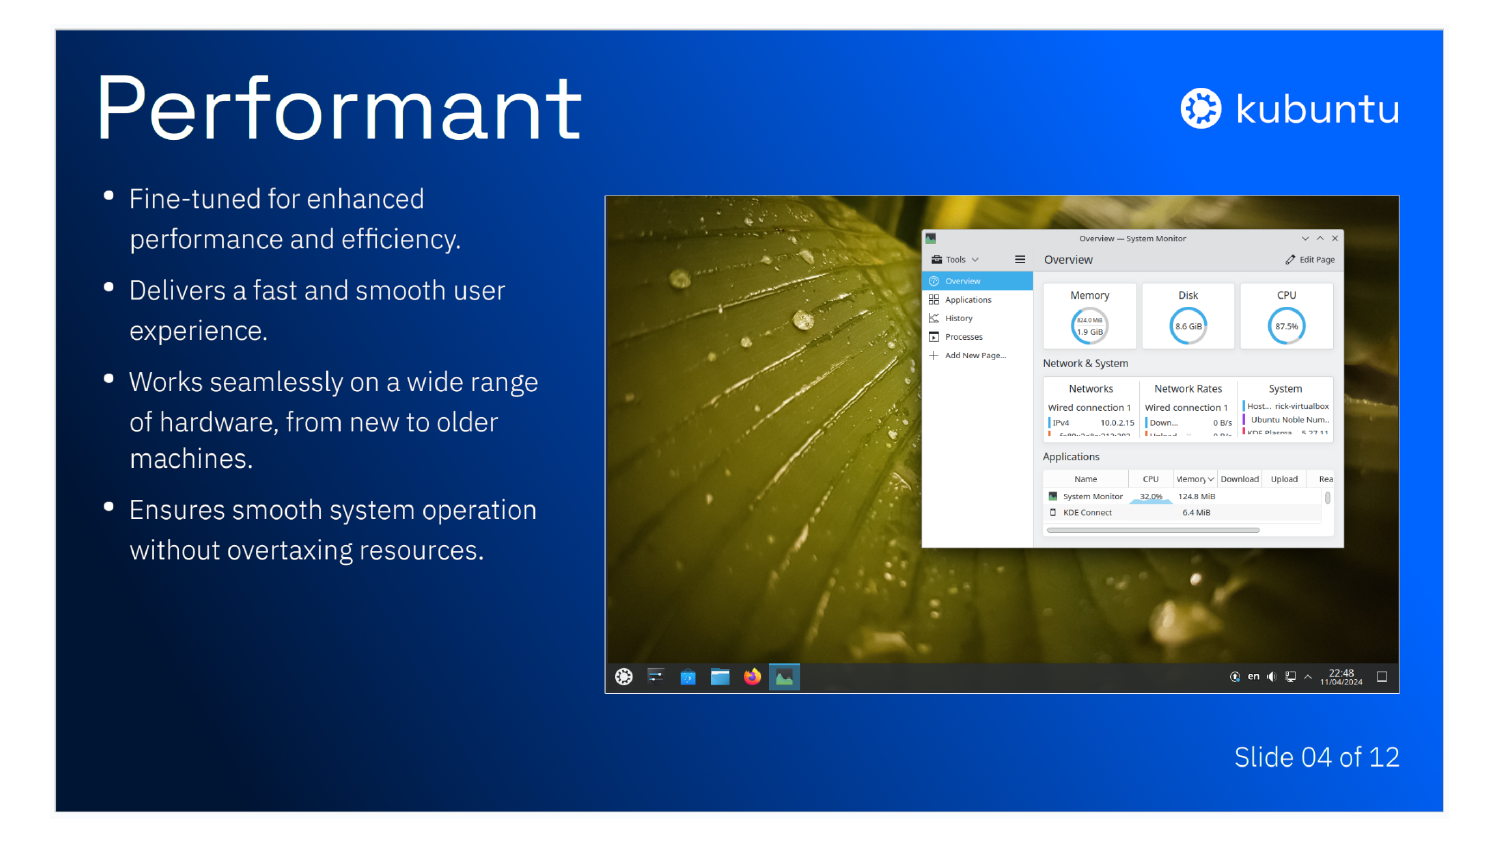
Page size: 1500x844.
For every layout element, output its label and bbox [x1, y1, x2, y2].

picture [50, 24, 1449, 819]
